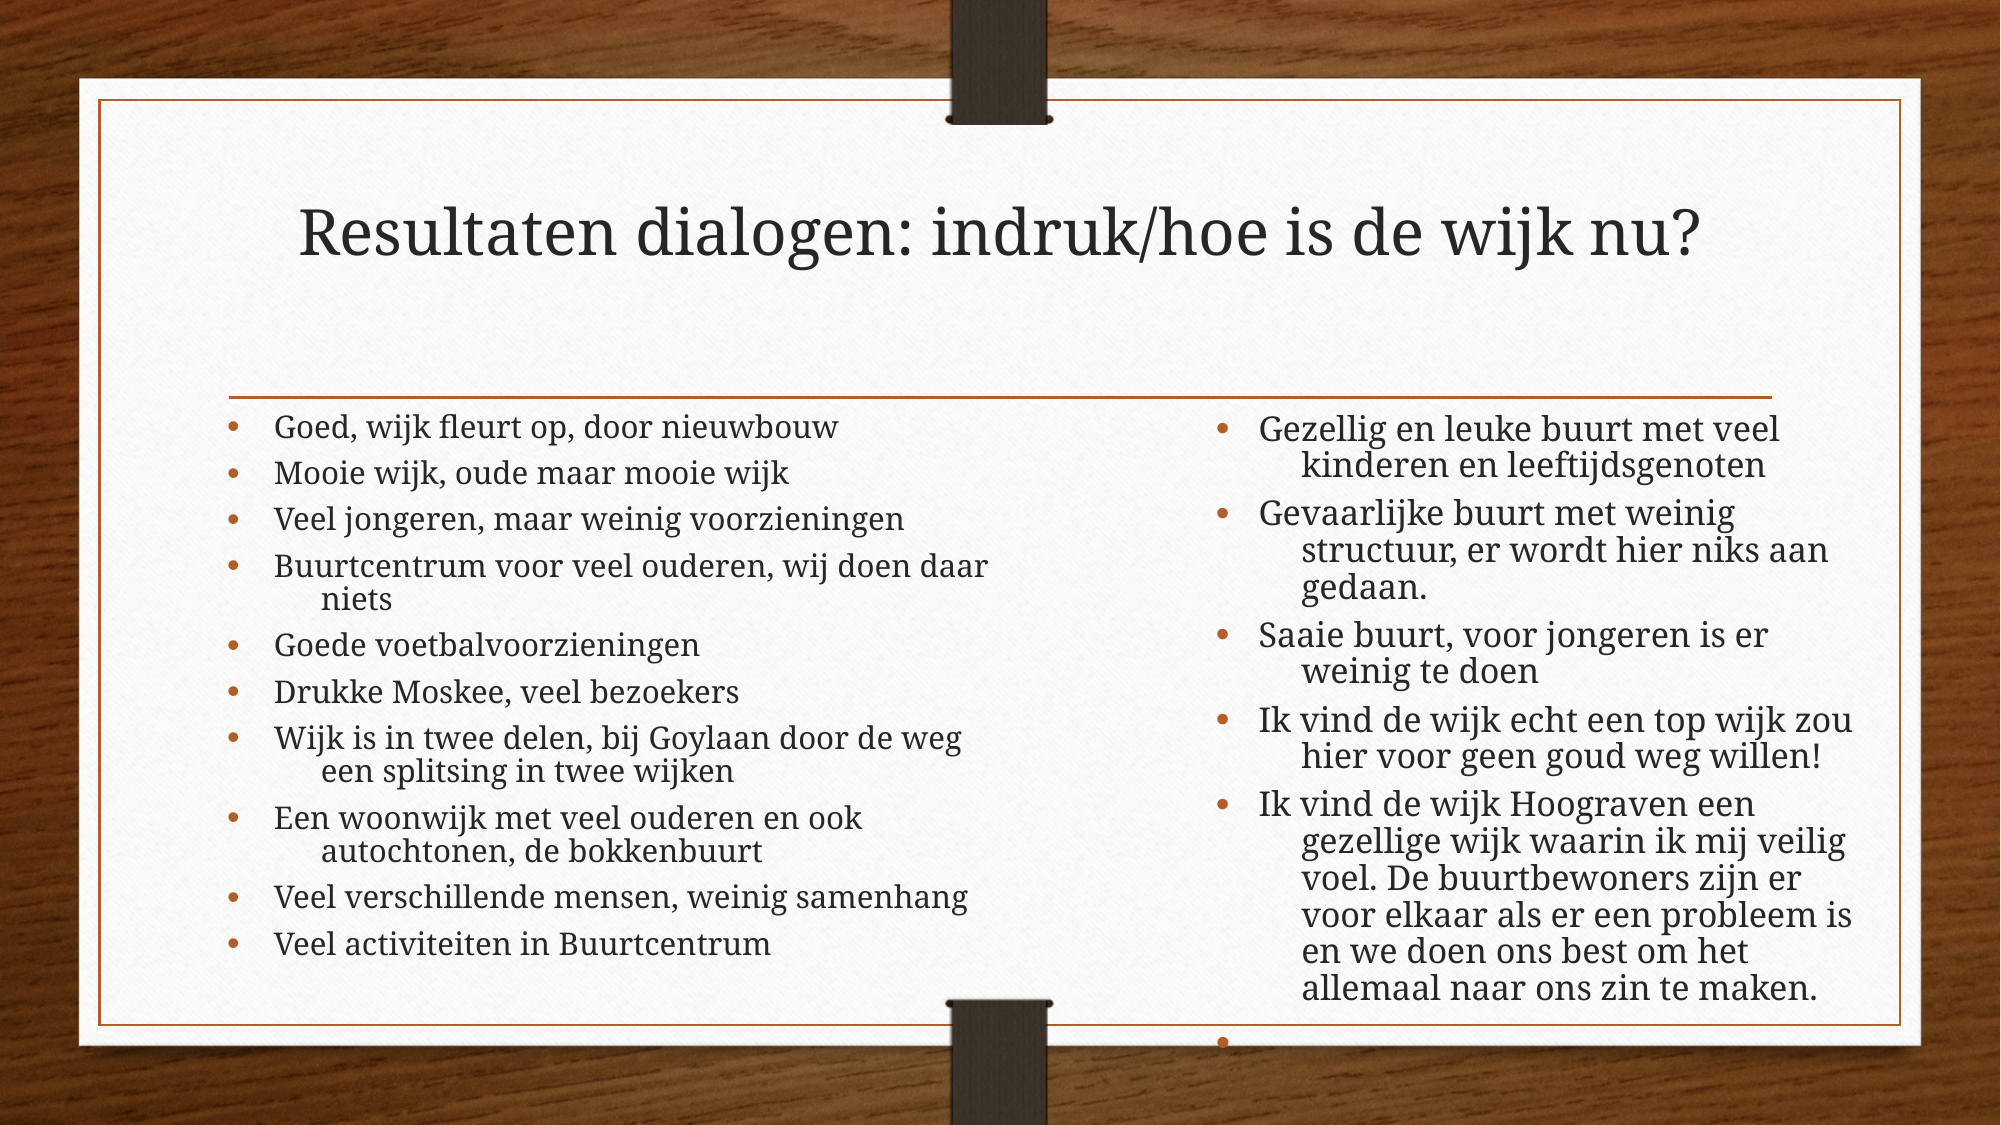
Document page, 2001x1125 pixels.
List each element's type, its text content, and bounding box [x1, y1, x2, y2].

list Gezellig en leuke buurt met veel kinderen en leeftijdsgenoten Gevaarlijke buurt met weinig structuur, er wordt hier niks aan gedaan. Saaie buurt, voor jongeren is er weinig te doen Ik vind de wijk echt een top wijk zou hier voor geen goud weg willen! Ik vind de wijk Hoograven een gezellige wijk waarin ik mij veilig voel. De buurtbewoners zijn er voor elkaar als er een probleem is en we doen ons best om het allemaal naar ons zin te maken. [1064, 404, 1892, 1026]
title Resultaten dialogen: indruk/hoe is de wijk nu? [212, 161, 1788, 376]
list Goed, wijk fleurt op, door nieuwbouw Mooie wijk, oude maar mooie wijk Veel jongeren, maar weinig voorzieningen Buurtcentrum voor veel ouderen, wij doen daar niets Goede voetbalvoorzieningen Drukke Moskee, veel bezoekers Wijk is in twee delen, bij Goylaan door de weg een splitsing in twee wijken Een woonwijk met veel ouderen en ook autochtonen, de bokkenbuurt Veel verschillende mensen, weinig samenhang Veel activiteiten in Buurtcentrum [212, 404, 1023, 1026]
